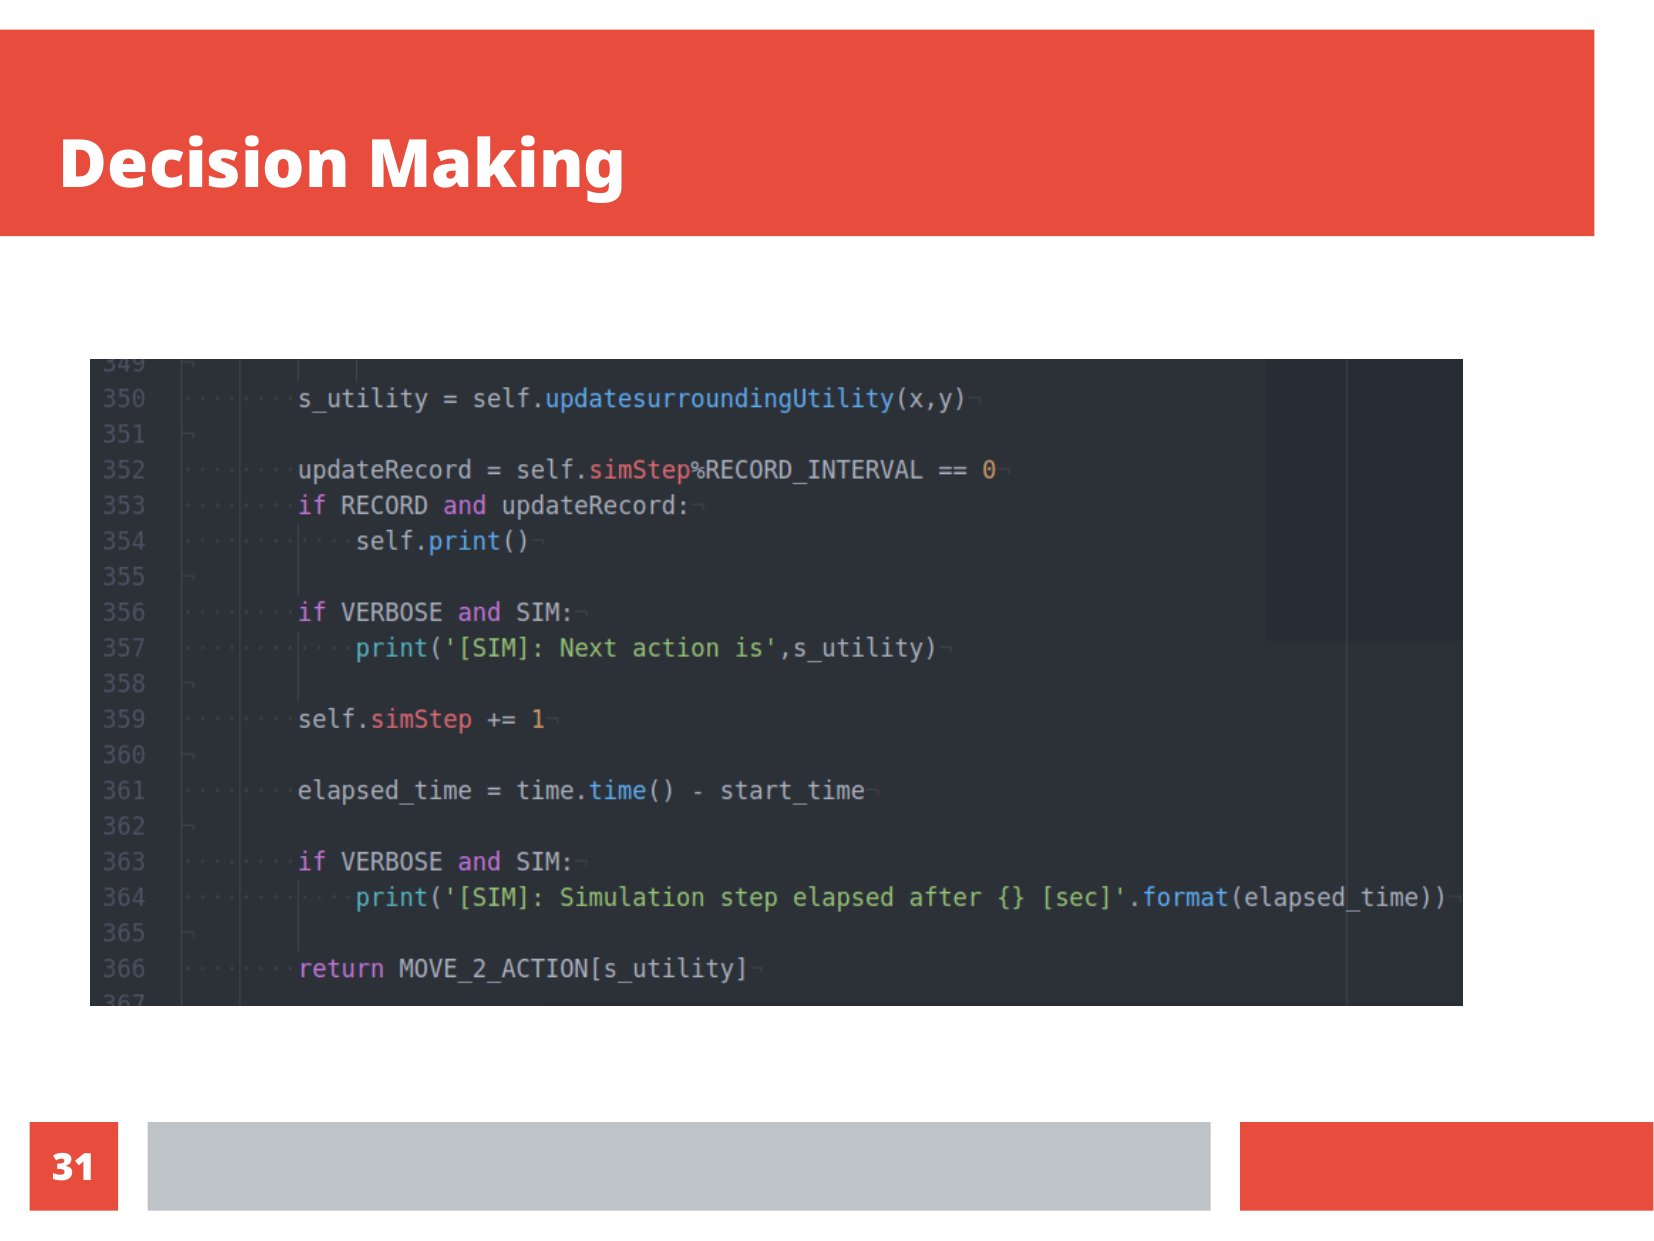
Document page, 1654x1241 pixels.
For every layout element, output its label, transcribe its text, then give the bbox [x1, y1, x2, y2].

picture [90, 359, 1463, 1006]
title Decision Making [59, 59, 1595, 207]
